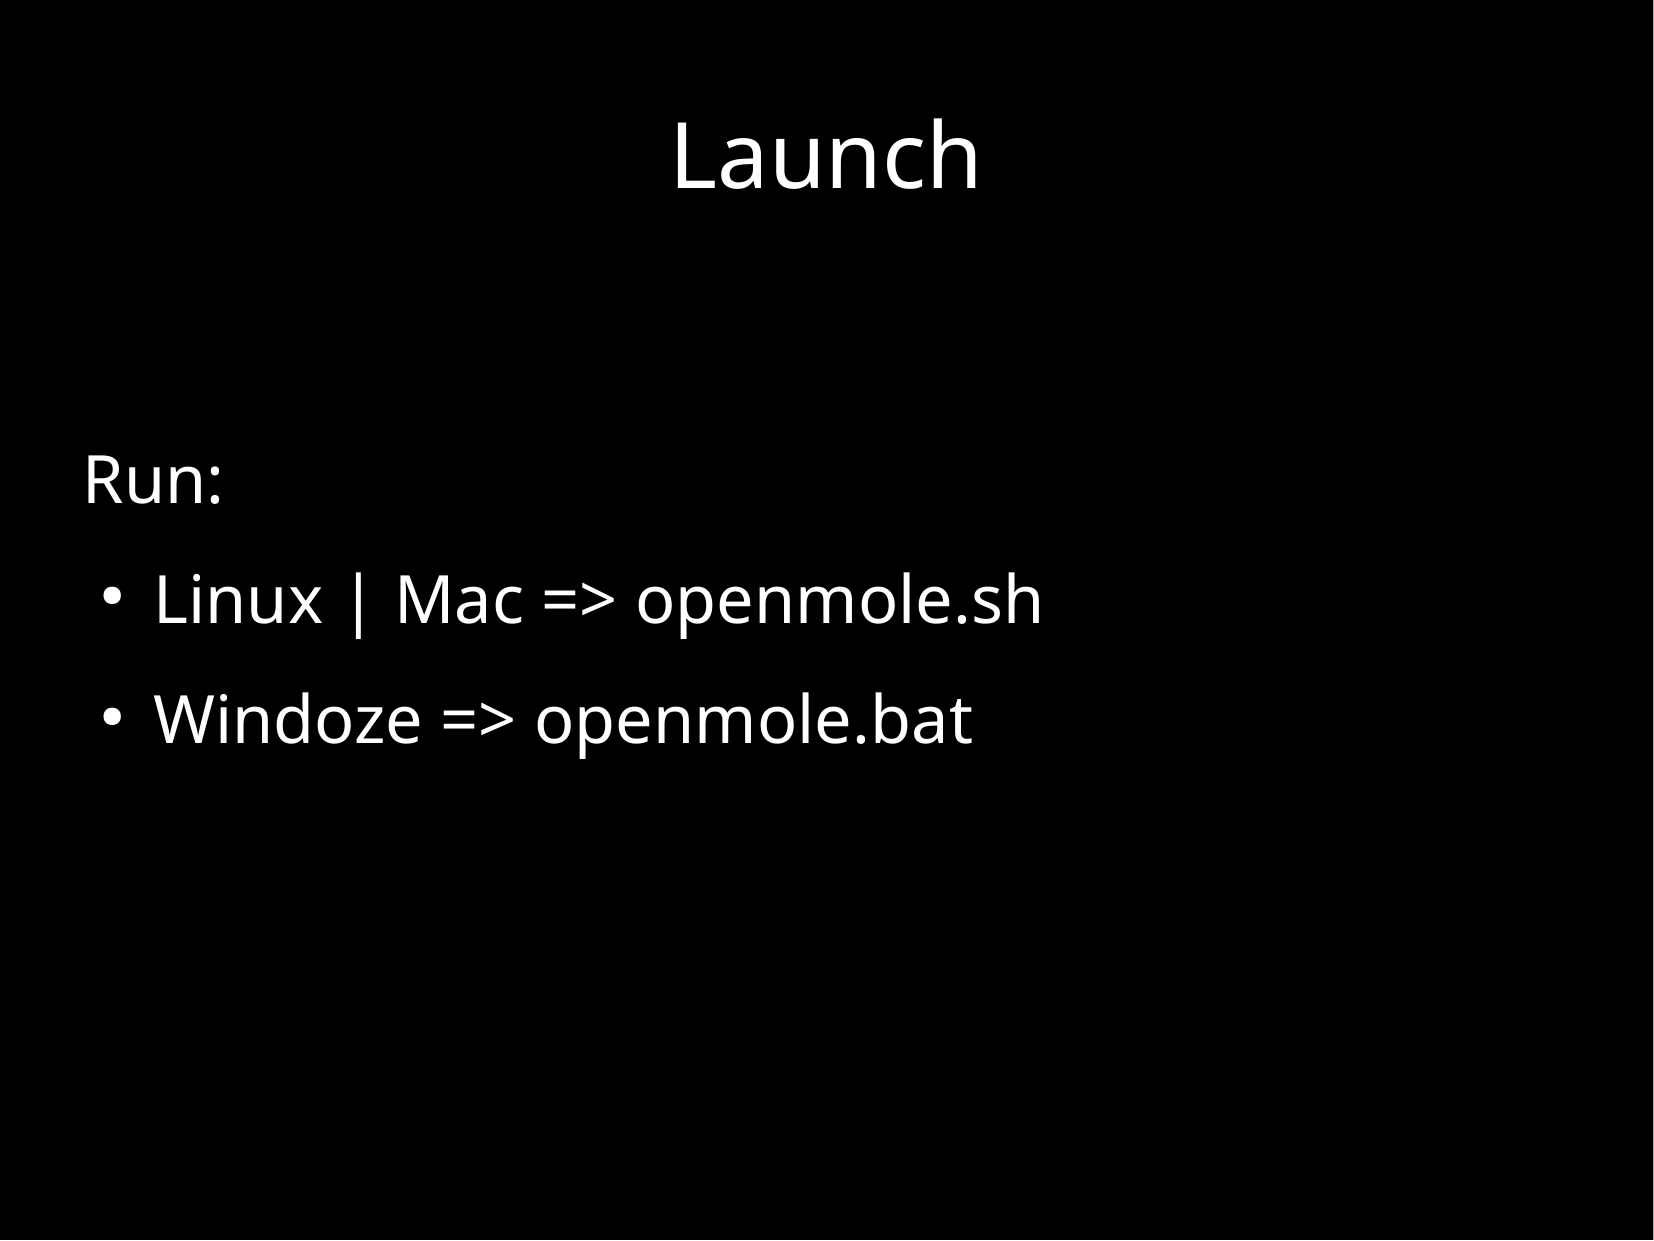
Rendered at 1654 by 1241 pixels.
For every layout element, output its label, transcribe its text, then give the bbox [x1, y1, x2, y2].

list Run: Linux | Mac => openmole.sh Windoze => openmole.bat [82, 431, 1571, 875]
title Launch [82, 49, 1571, 257]
